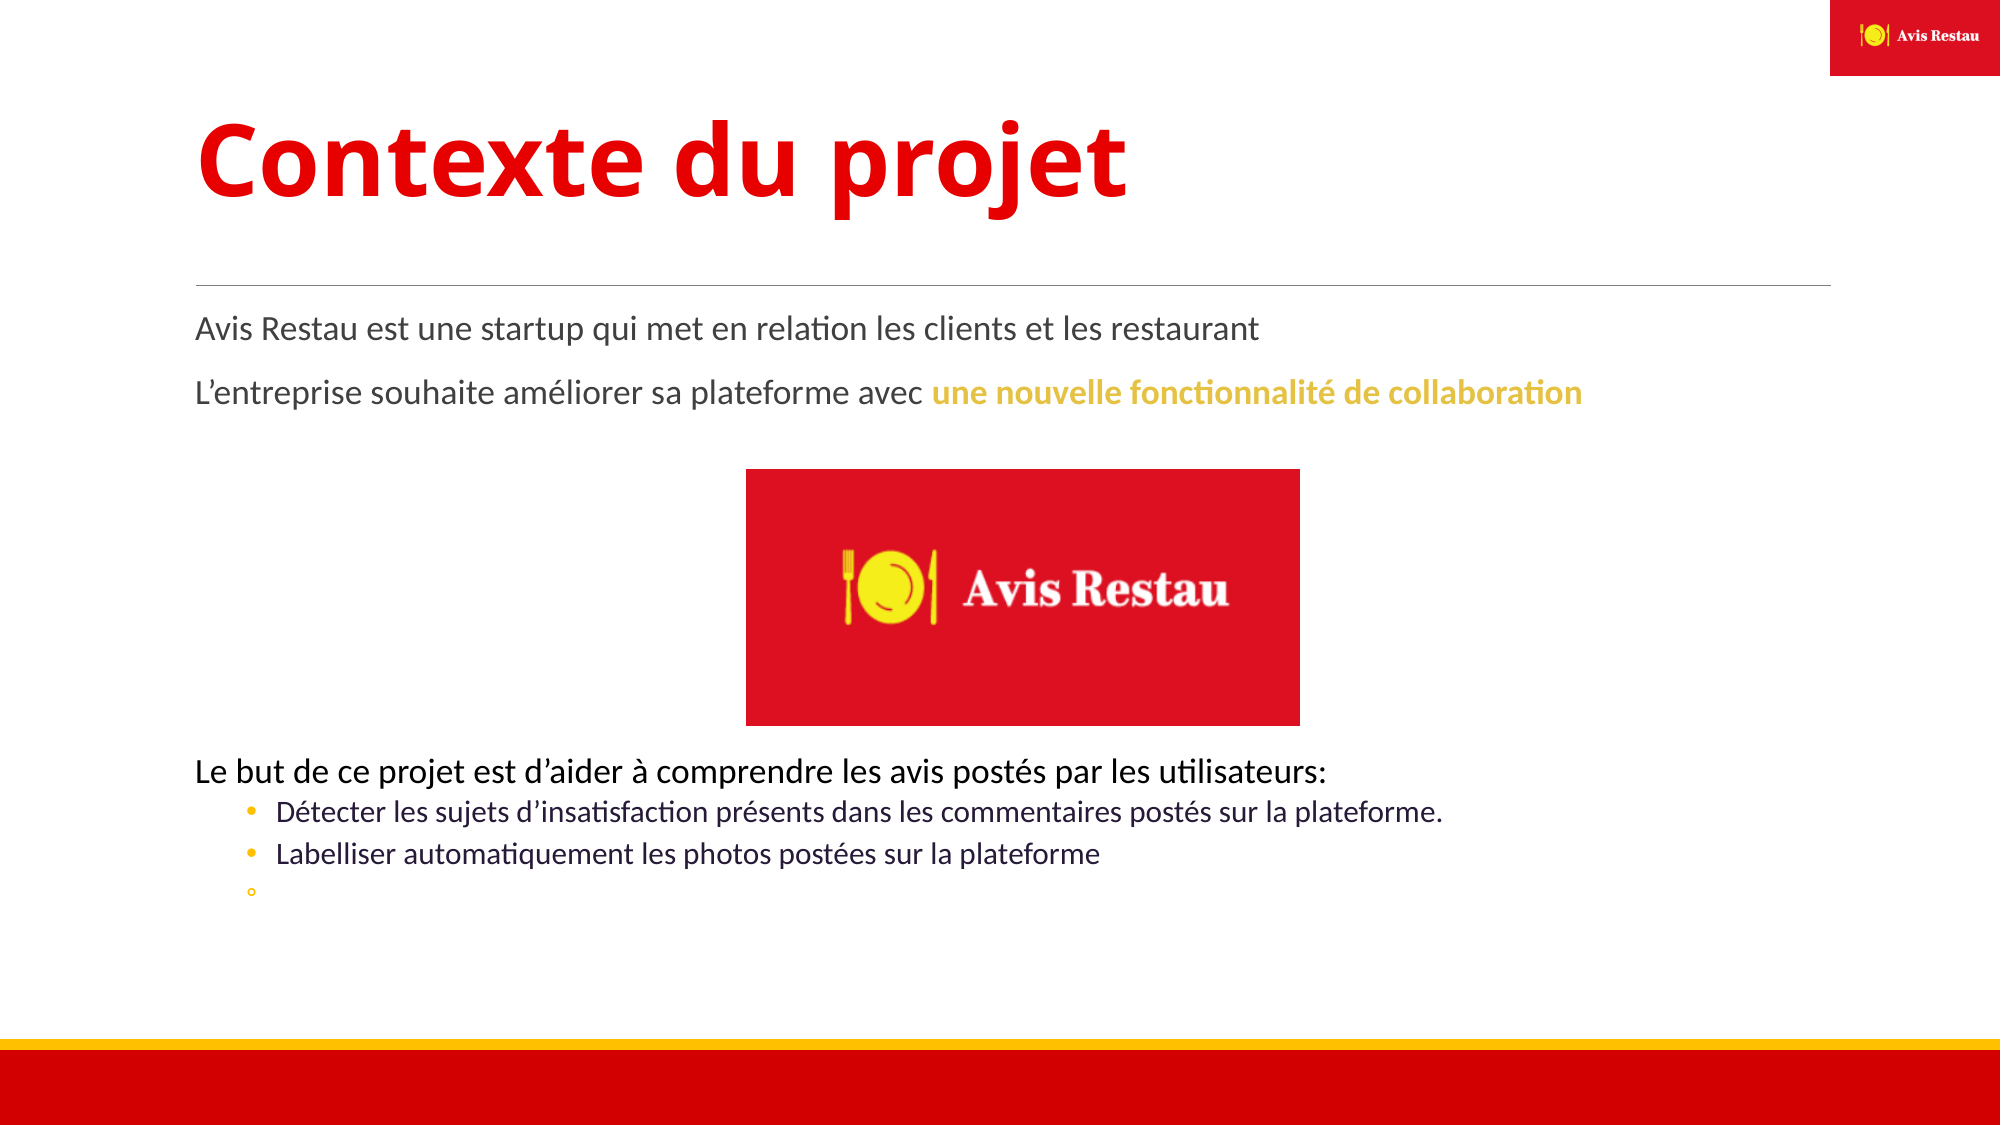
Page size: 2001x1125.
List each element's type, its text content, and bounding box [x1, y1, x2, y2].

list Avis Restau est une startup qui met en relation les clients et les restaurant L’entreprise souhaite améliorer sa plateforme avec une nouvelle fonctionnalité de collaboration Le but de ce projet est d’aider à comprendre les avis postés par les utilisateurs: Détecter les sujets d’insatisfaction présents dans les commentaires postés sur la plateforme. Labelliser automatiquement les photos postées sur la plateforme [180, 302, 1831, 963]
picture [1830, 0, 2000, 76]
title Contexte du projet [180, 47, 1831, 286]
picture [746, 469, 1300, 726]
